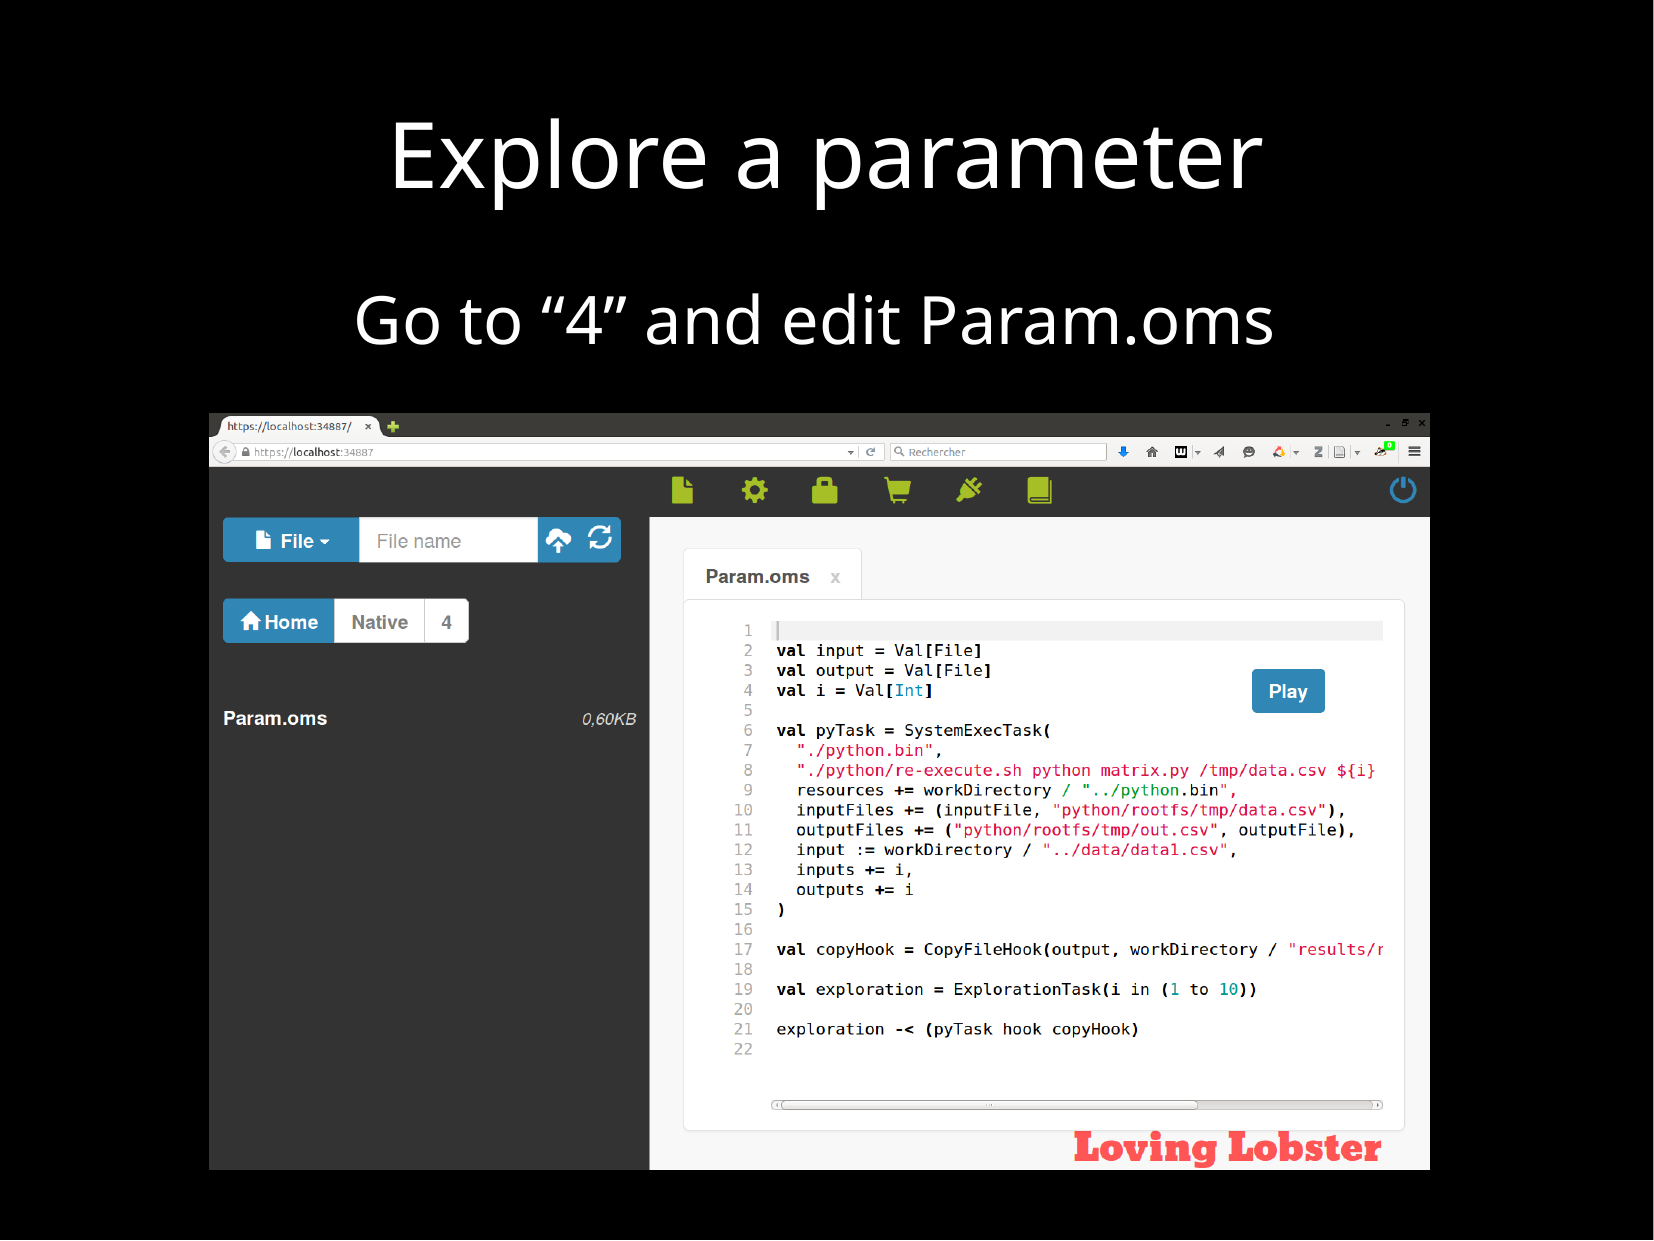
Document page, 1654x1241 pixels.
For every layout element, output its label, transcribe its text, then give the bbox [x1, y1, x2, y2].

list Go to “4” and edit Param.oms [70, 272, 1559, 402]
picture [209, 413, 1430, 1170]
title Explore a parameter [82, 49, 1571, 257]
